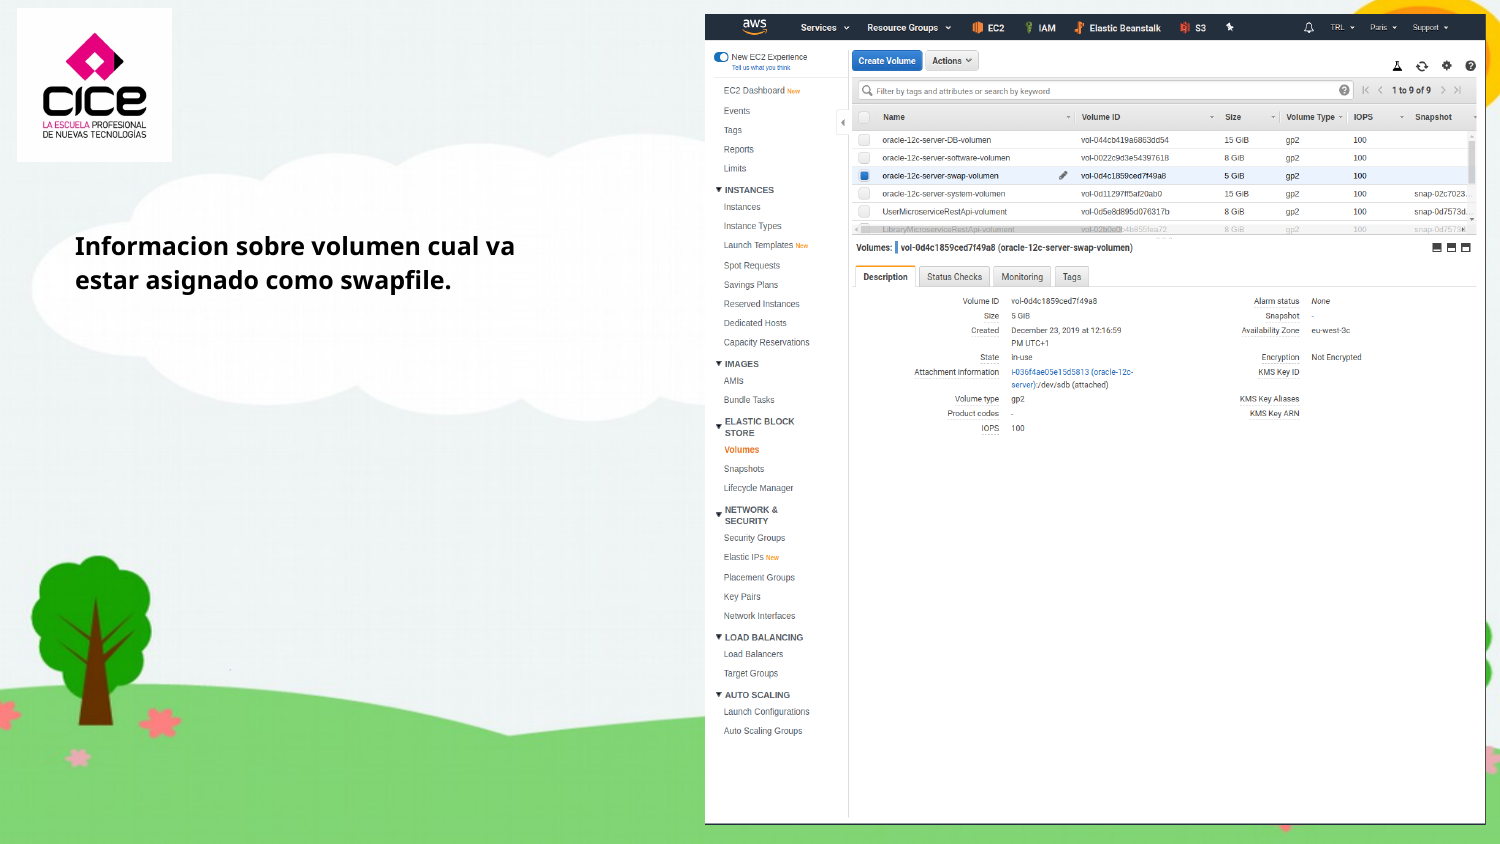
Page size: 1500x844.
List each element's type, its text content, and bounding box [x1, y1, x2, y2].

title Informacion sobre volumen cual va estar asignado como swapfile. [75, 234, 519, 291]
picture [0, 0, 1500, 844]
